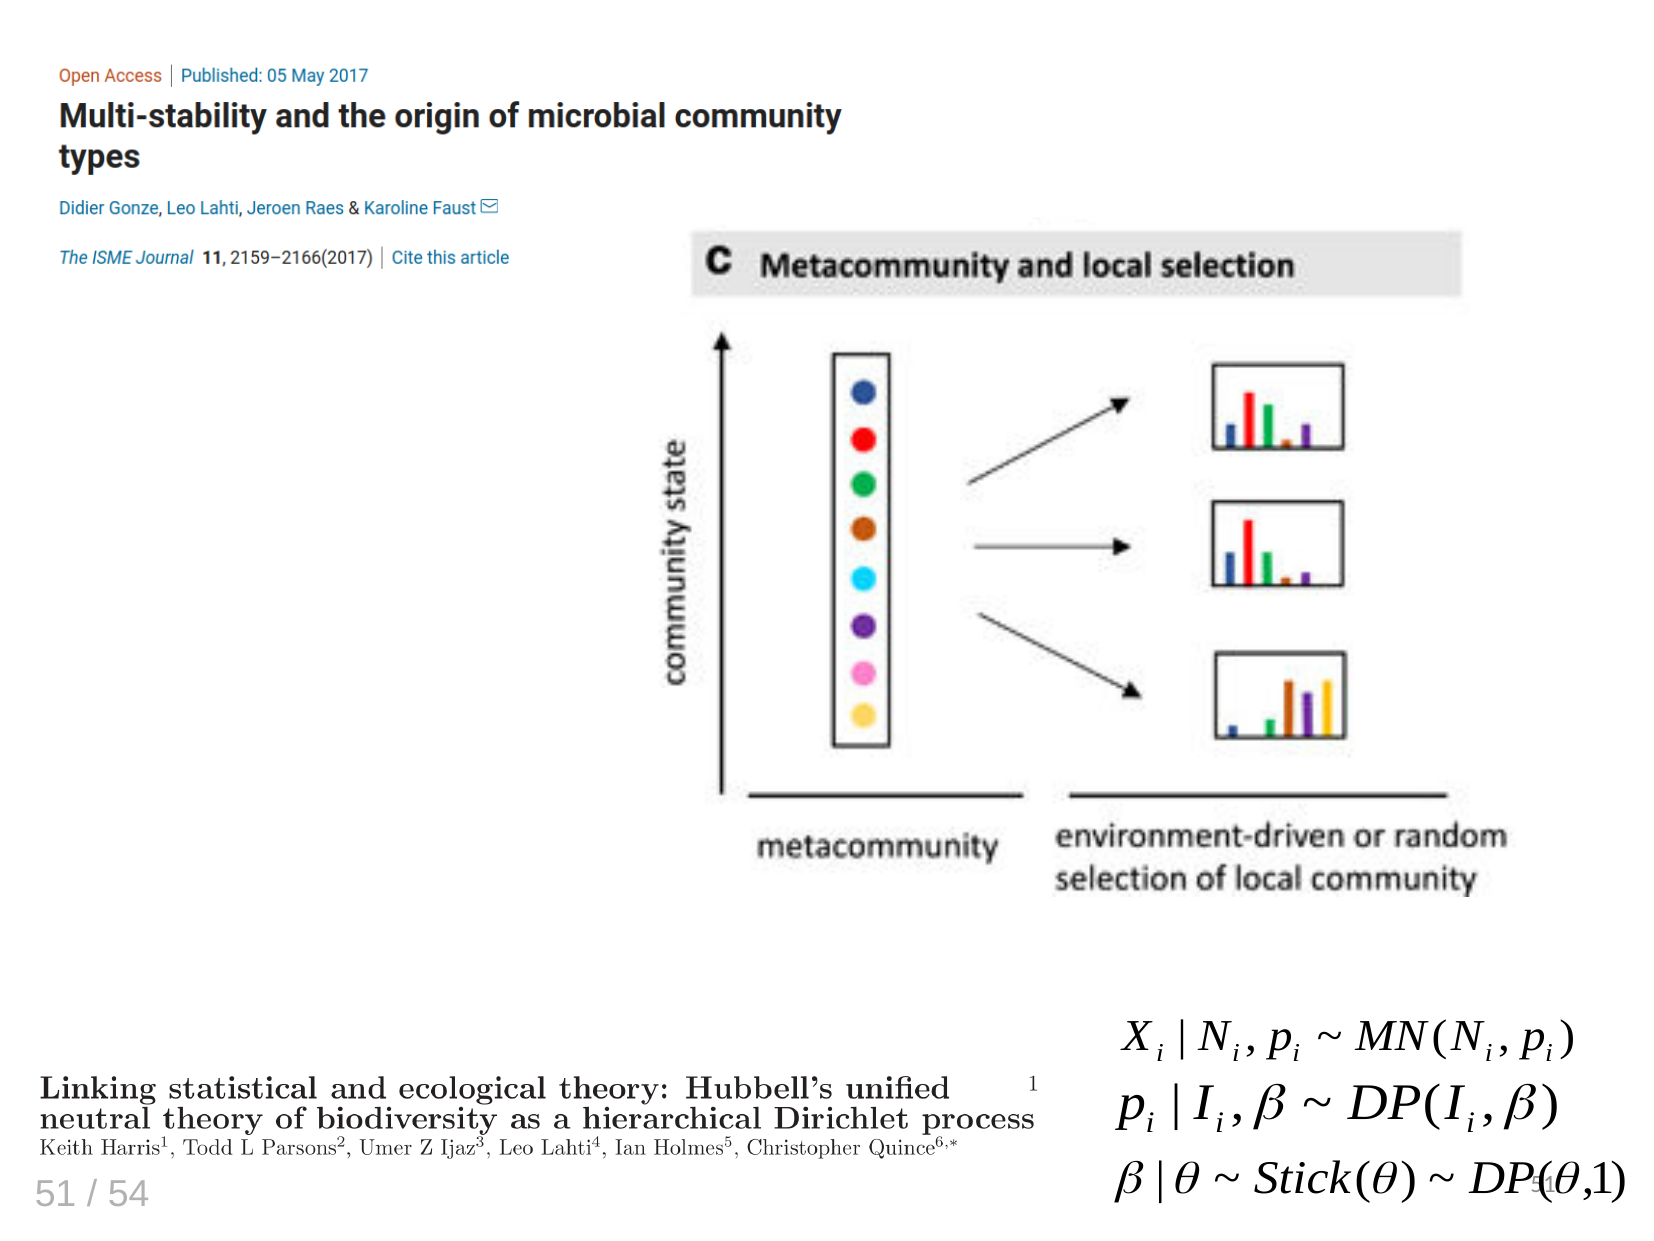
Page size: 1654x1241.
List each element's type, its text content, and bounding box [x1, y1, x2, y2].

picture [1103, 1006, 1582, 1146]
text_box <number> / 54 [20, 1165, 315, 1226]
picture [44, 39, 1555, 897]
picture [32, 1068, 1045, 1162]
picture [1105, 1150, 1635, 1213]
